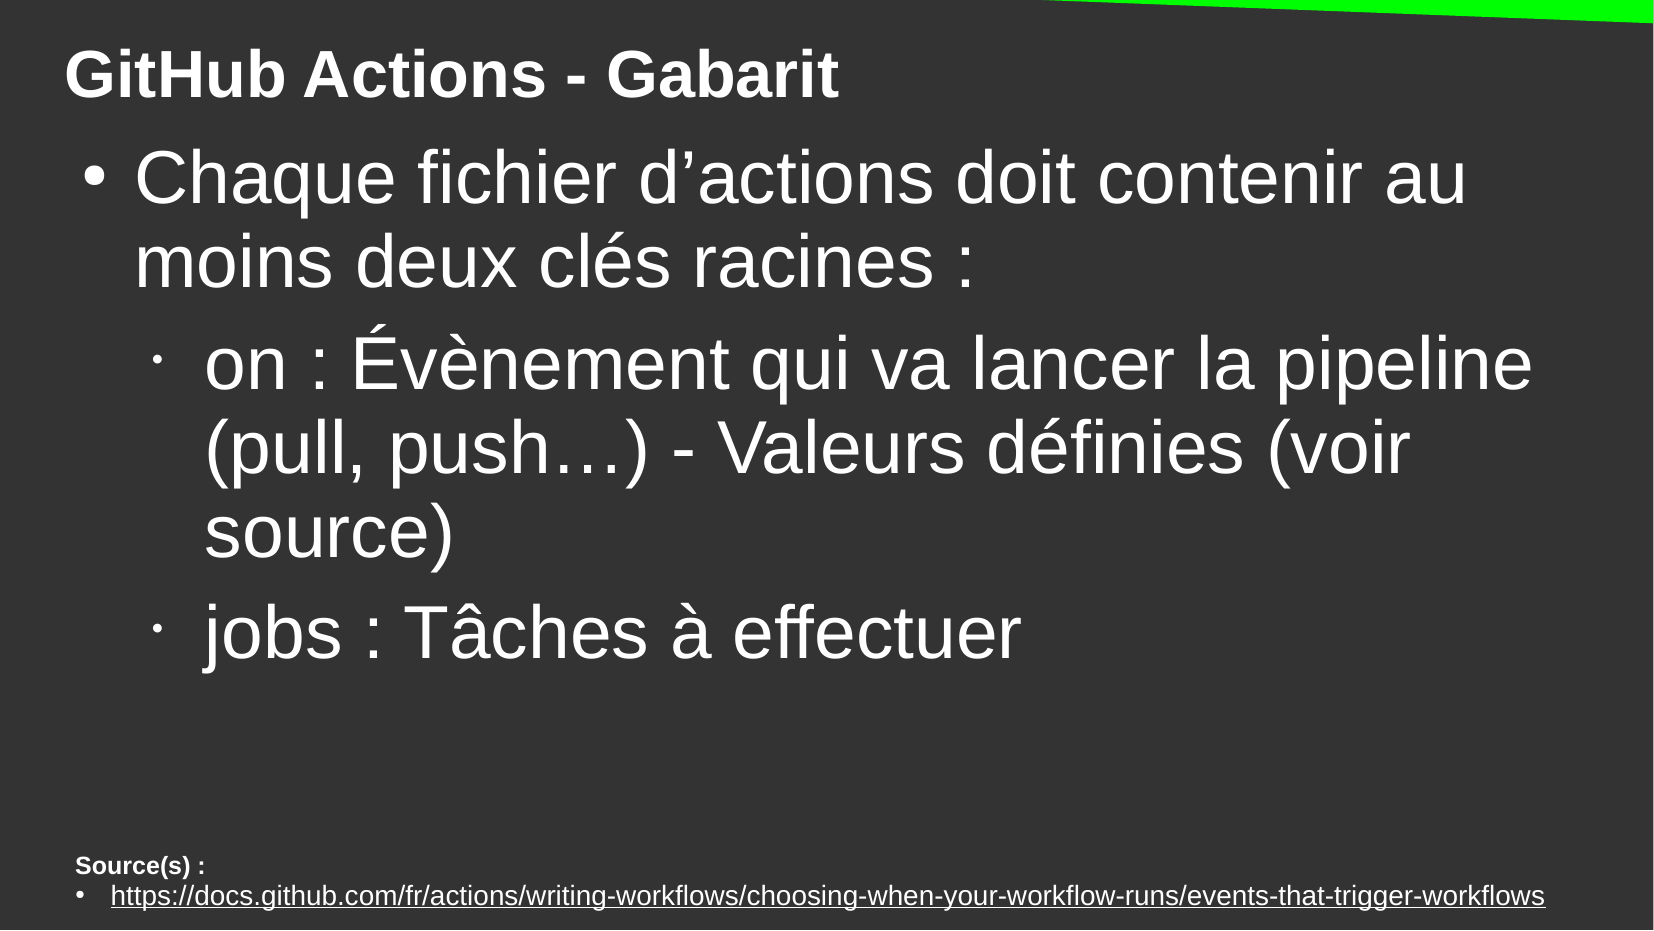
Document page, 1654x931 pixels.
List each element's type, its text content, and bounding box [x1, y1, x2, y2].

list Chaque fichier d’actions doit contenir au moins deux clés racines : on : Évènement qui va lancer la pipeline (pull, push…) - Valeurs définies (voir source) jobs : Tâches à effectuer [63, 135, 1542, 686]
text_box [1042, 0, 1654, 24]
text_box Source(s) : https://docs.github.com/fr/actions/writing-workflows/choosing-when-your-workflow-runs/events-that-trigger-workflows [60, 844, 1607, 919]
title GitHub Actions - Gabarit [64, 37, 1105, 119]
